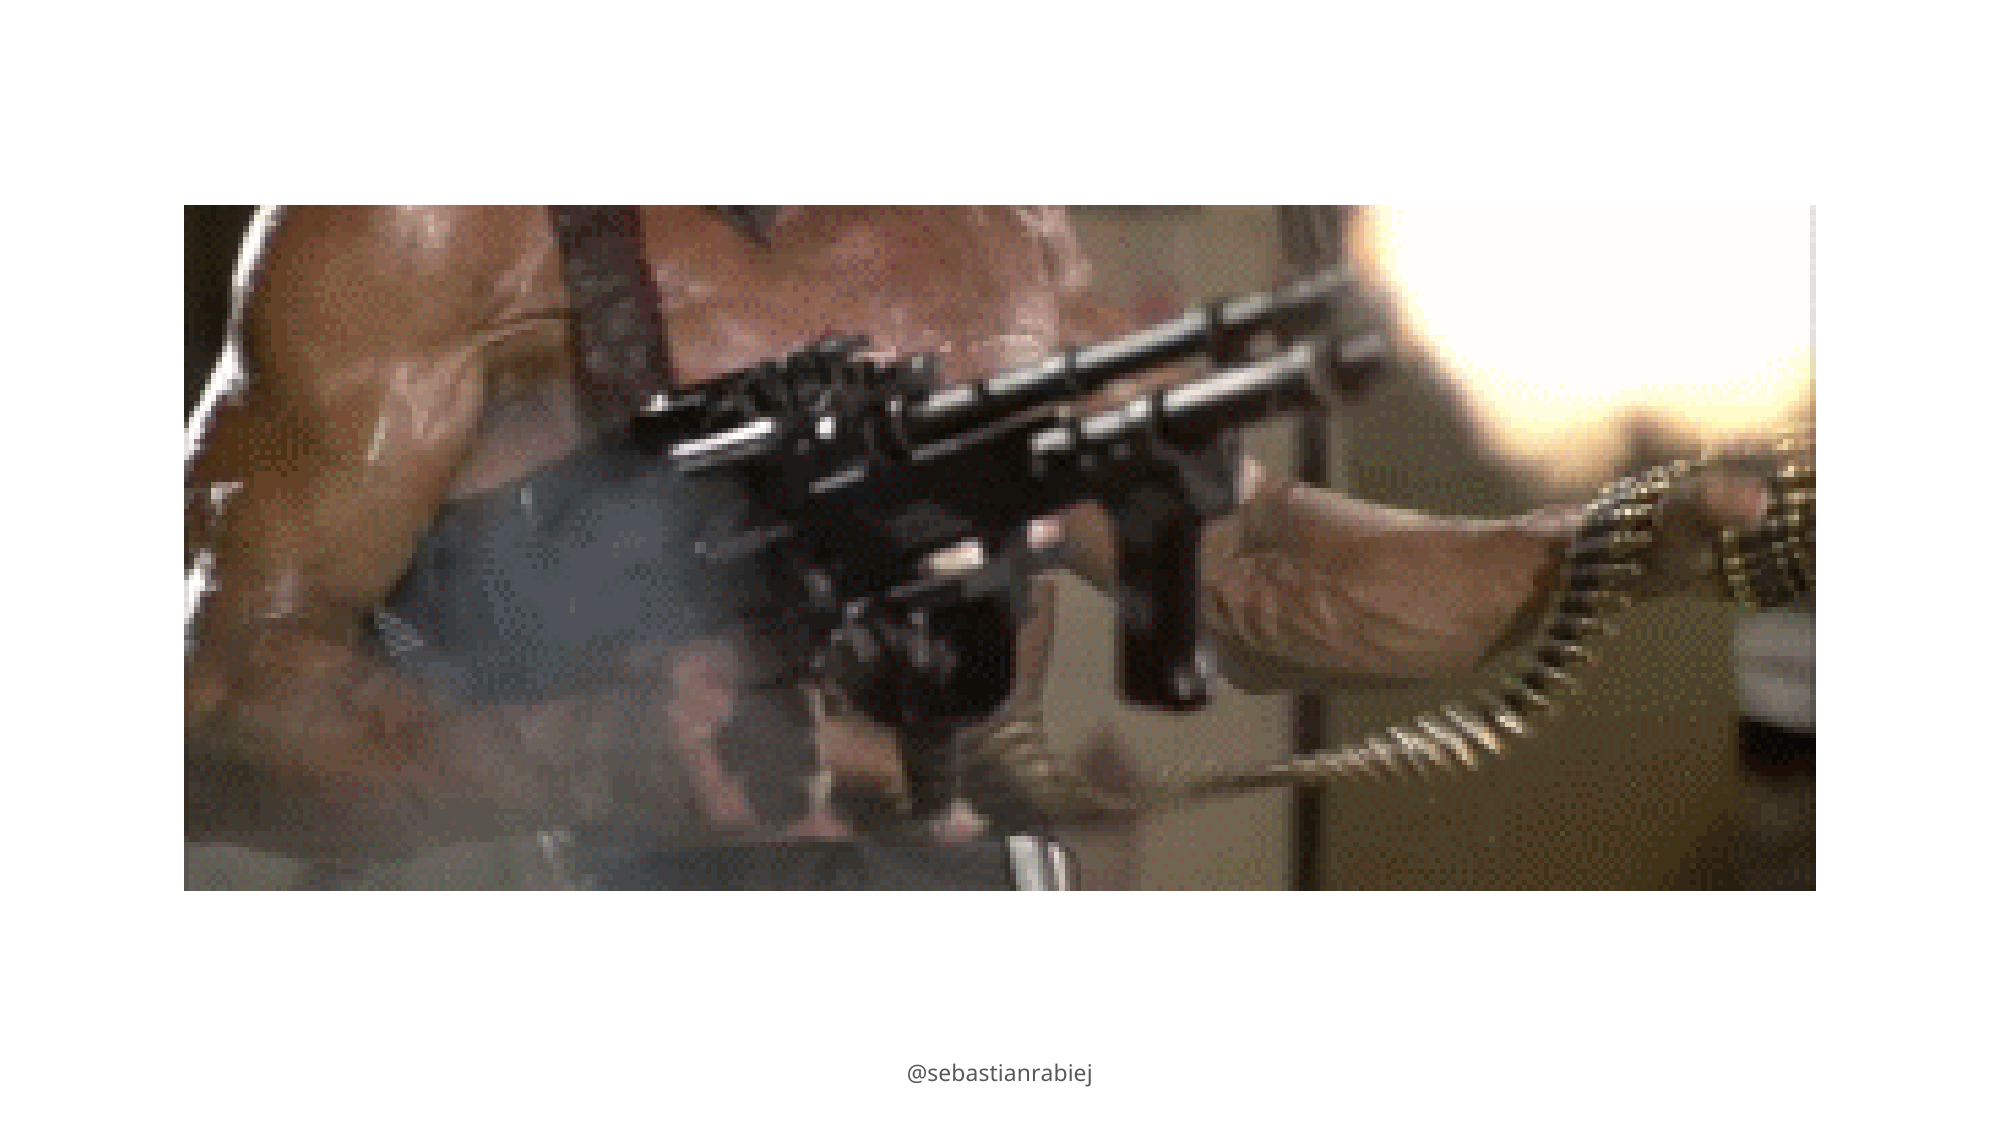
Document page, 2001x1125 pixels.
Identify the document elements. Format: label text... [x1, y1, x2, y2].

picture [184, 205, 1816, 891]
text_box @sebastianrabiej [662, 1042, 1338, 1103]
